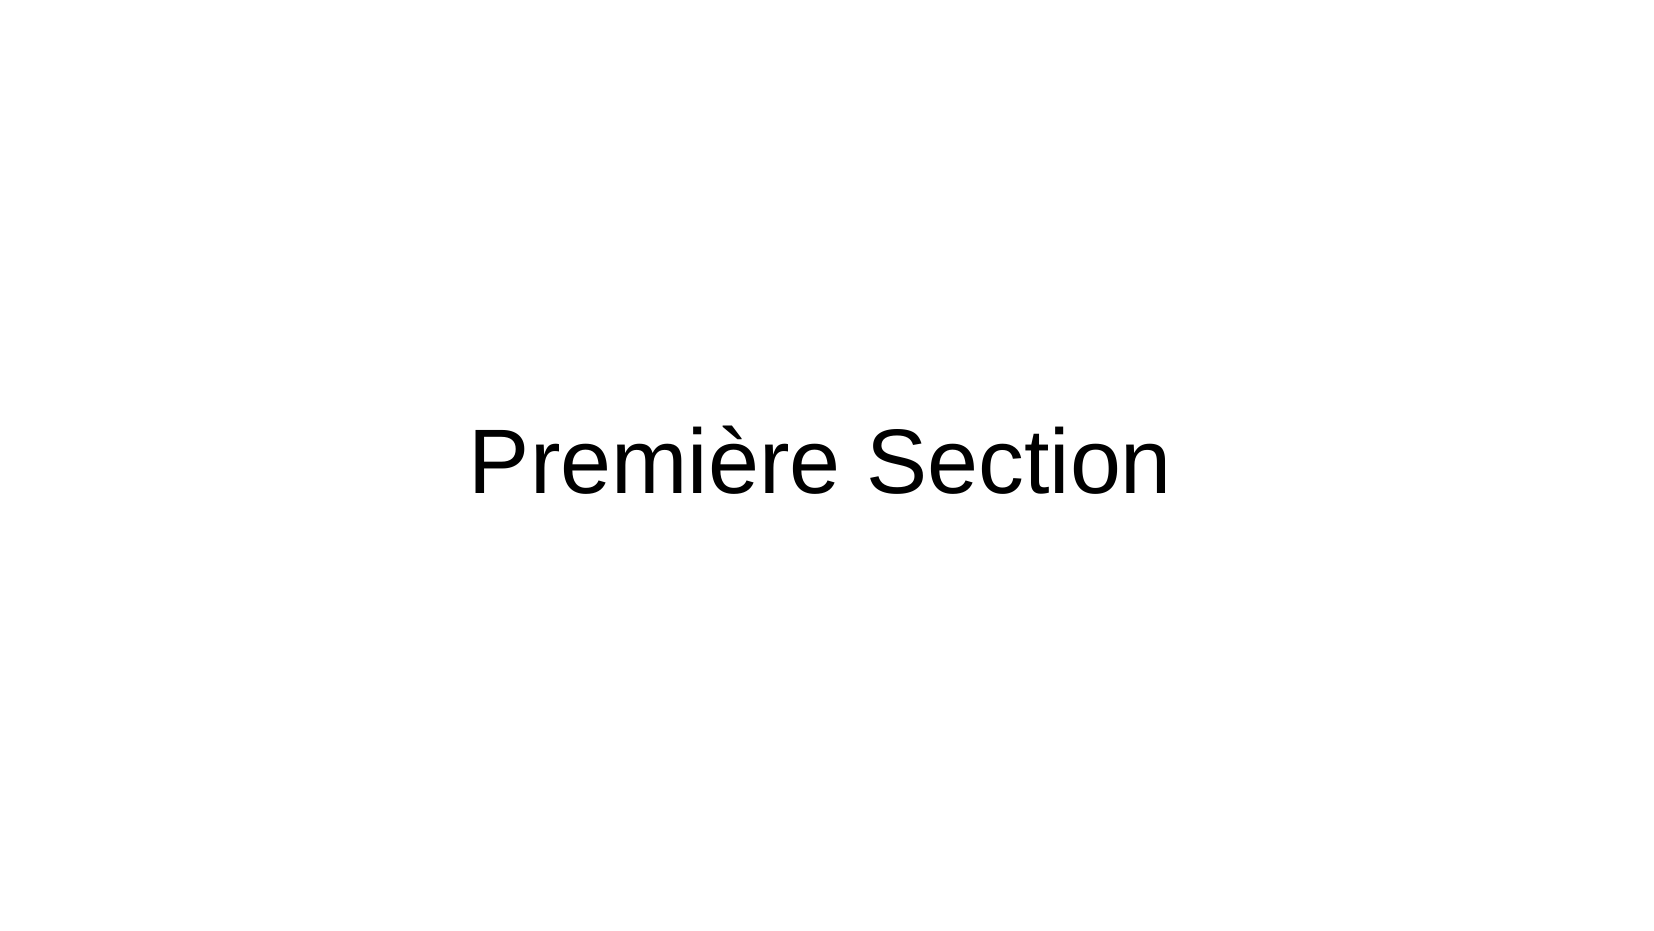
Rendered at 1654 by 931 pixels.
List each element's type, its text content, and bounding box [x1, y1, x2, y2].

title Première Section [76, 383, 1565, 540]
